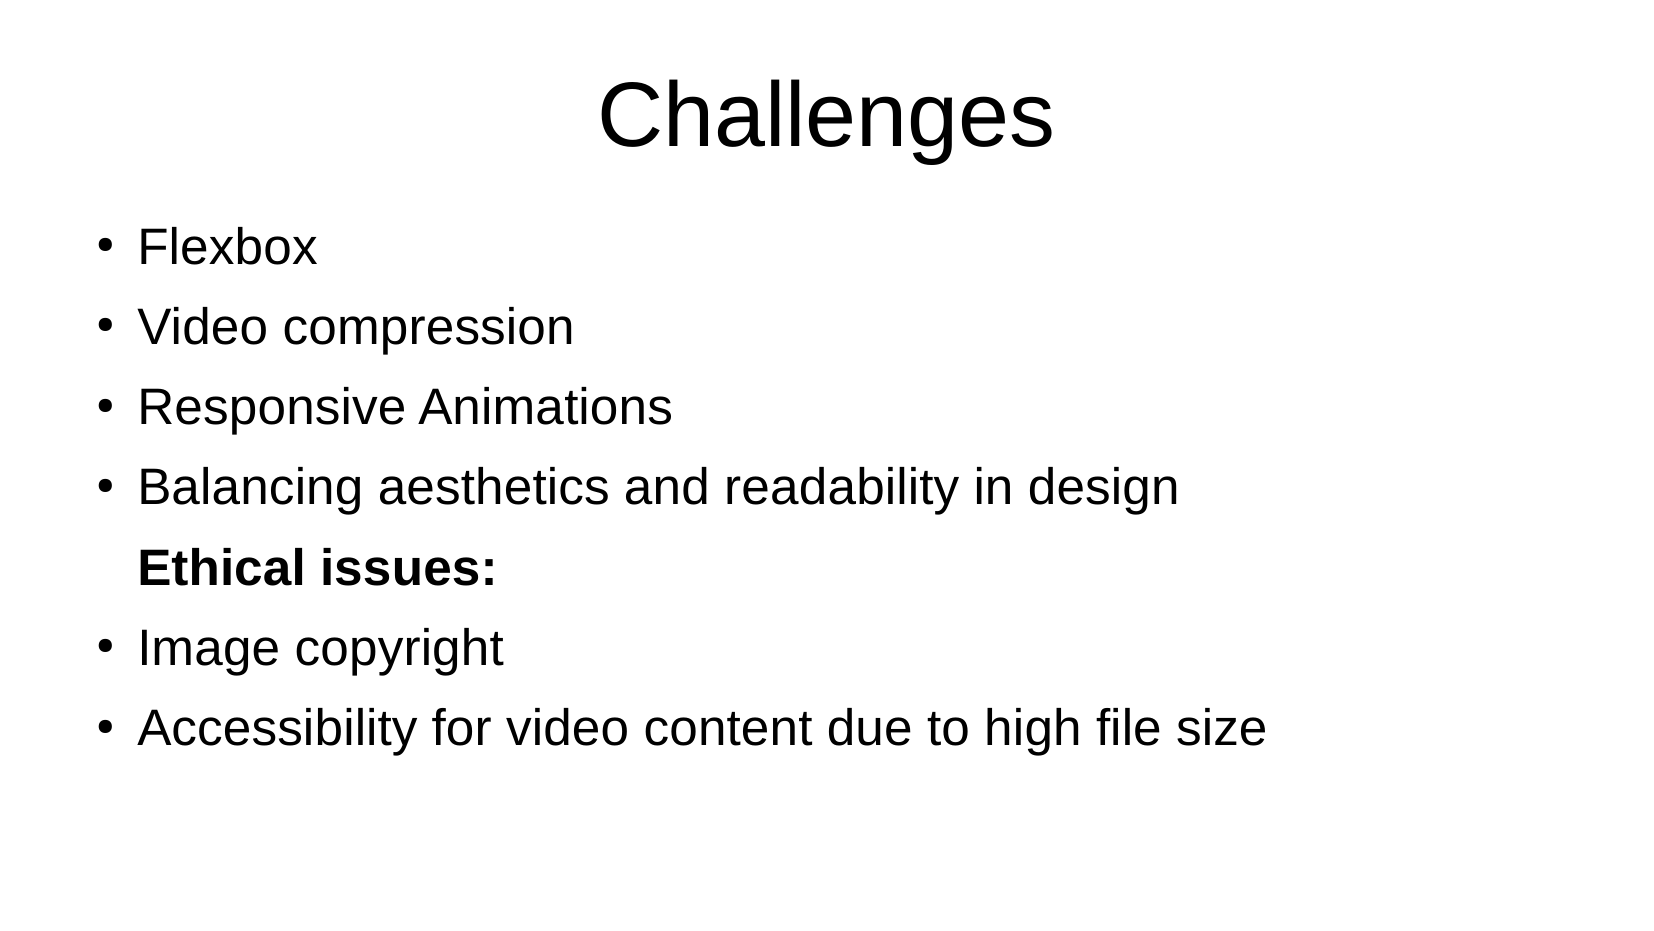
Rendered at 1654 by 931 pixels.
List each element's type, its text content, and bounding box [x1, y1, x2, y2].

list Flexbox Video compression Responsive Animations Balancing aesthetics and readability in design Ethical issues: Image copyright Accessibility for video content due to high file size [82, 217, 1571, 758]
title Challenges [82, 37, 1571, 193]
